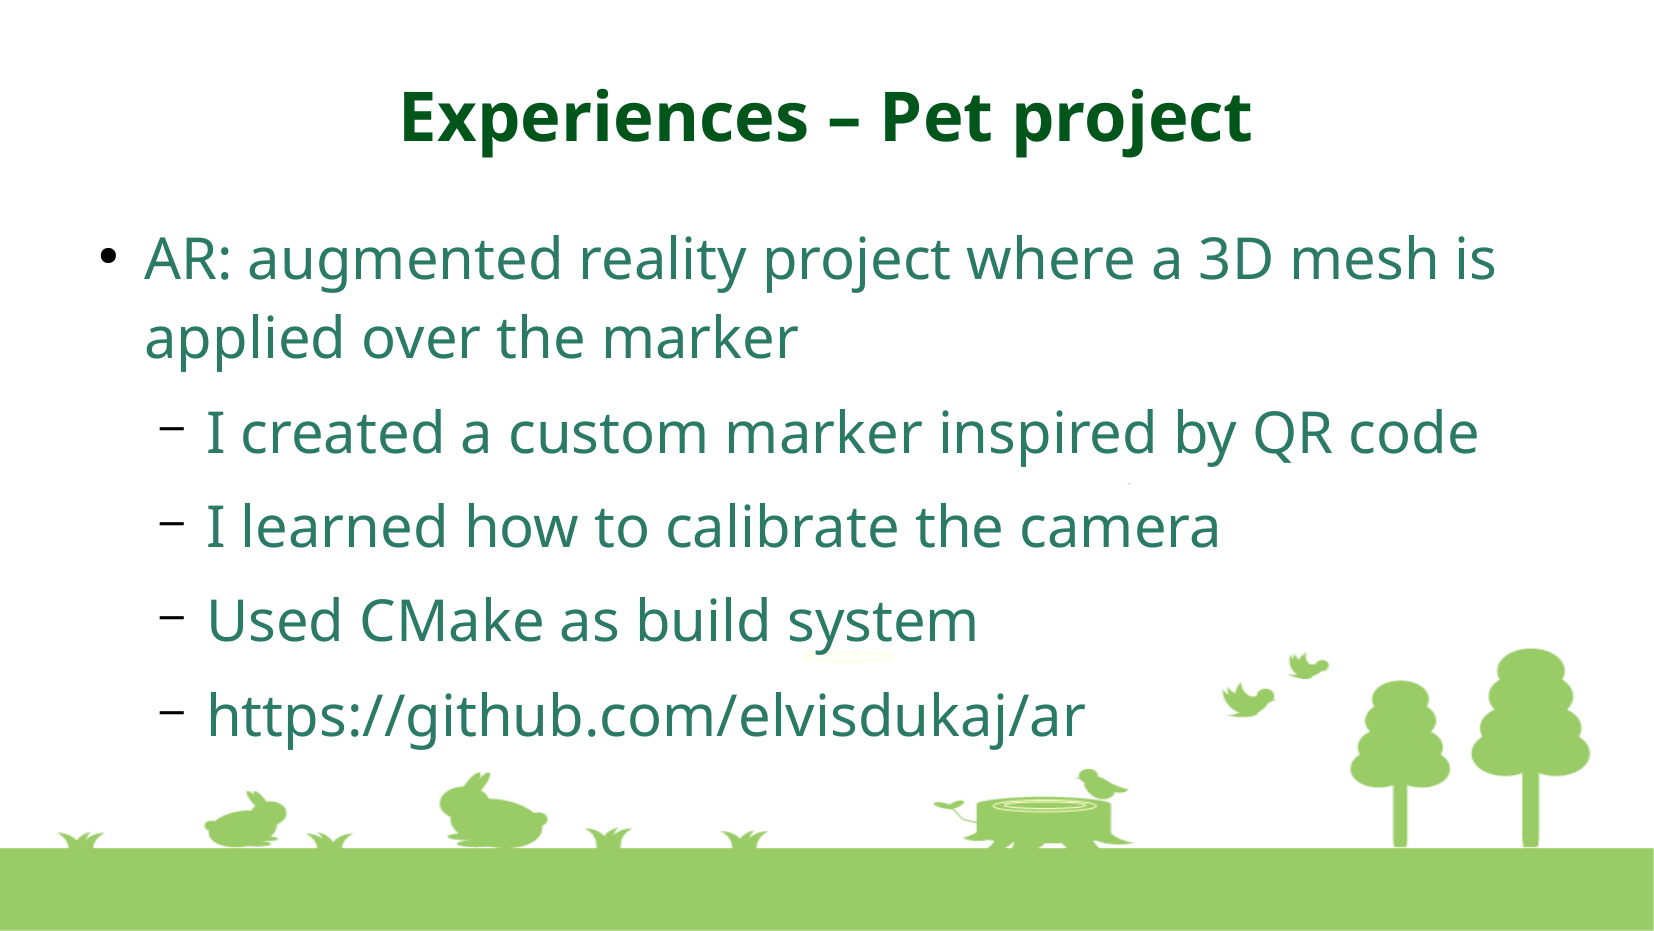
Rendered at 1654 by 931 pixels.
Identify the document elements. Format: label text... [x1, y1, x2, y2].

title Experiences – Pet project [82, 37, 1571, 193]
picture [0, 0, 1654, 931]
list AR: augmented reality project where a 3D mesh is applied over the marker I created a custom marker inspired by QR code I learned how to calibrate the camera Used CMake as build system https://github.com/elvisdukaj/ar [82, 217, 1571, 758]
